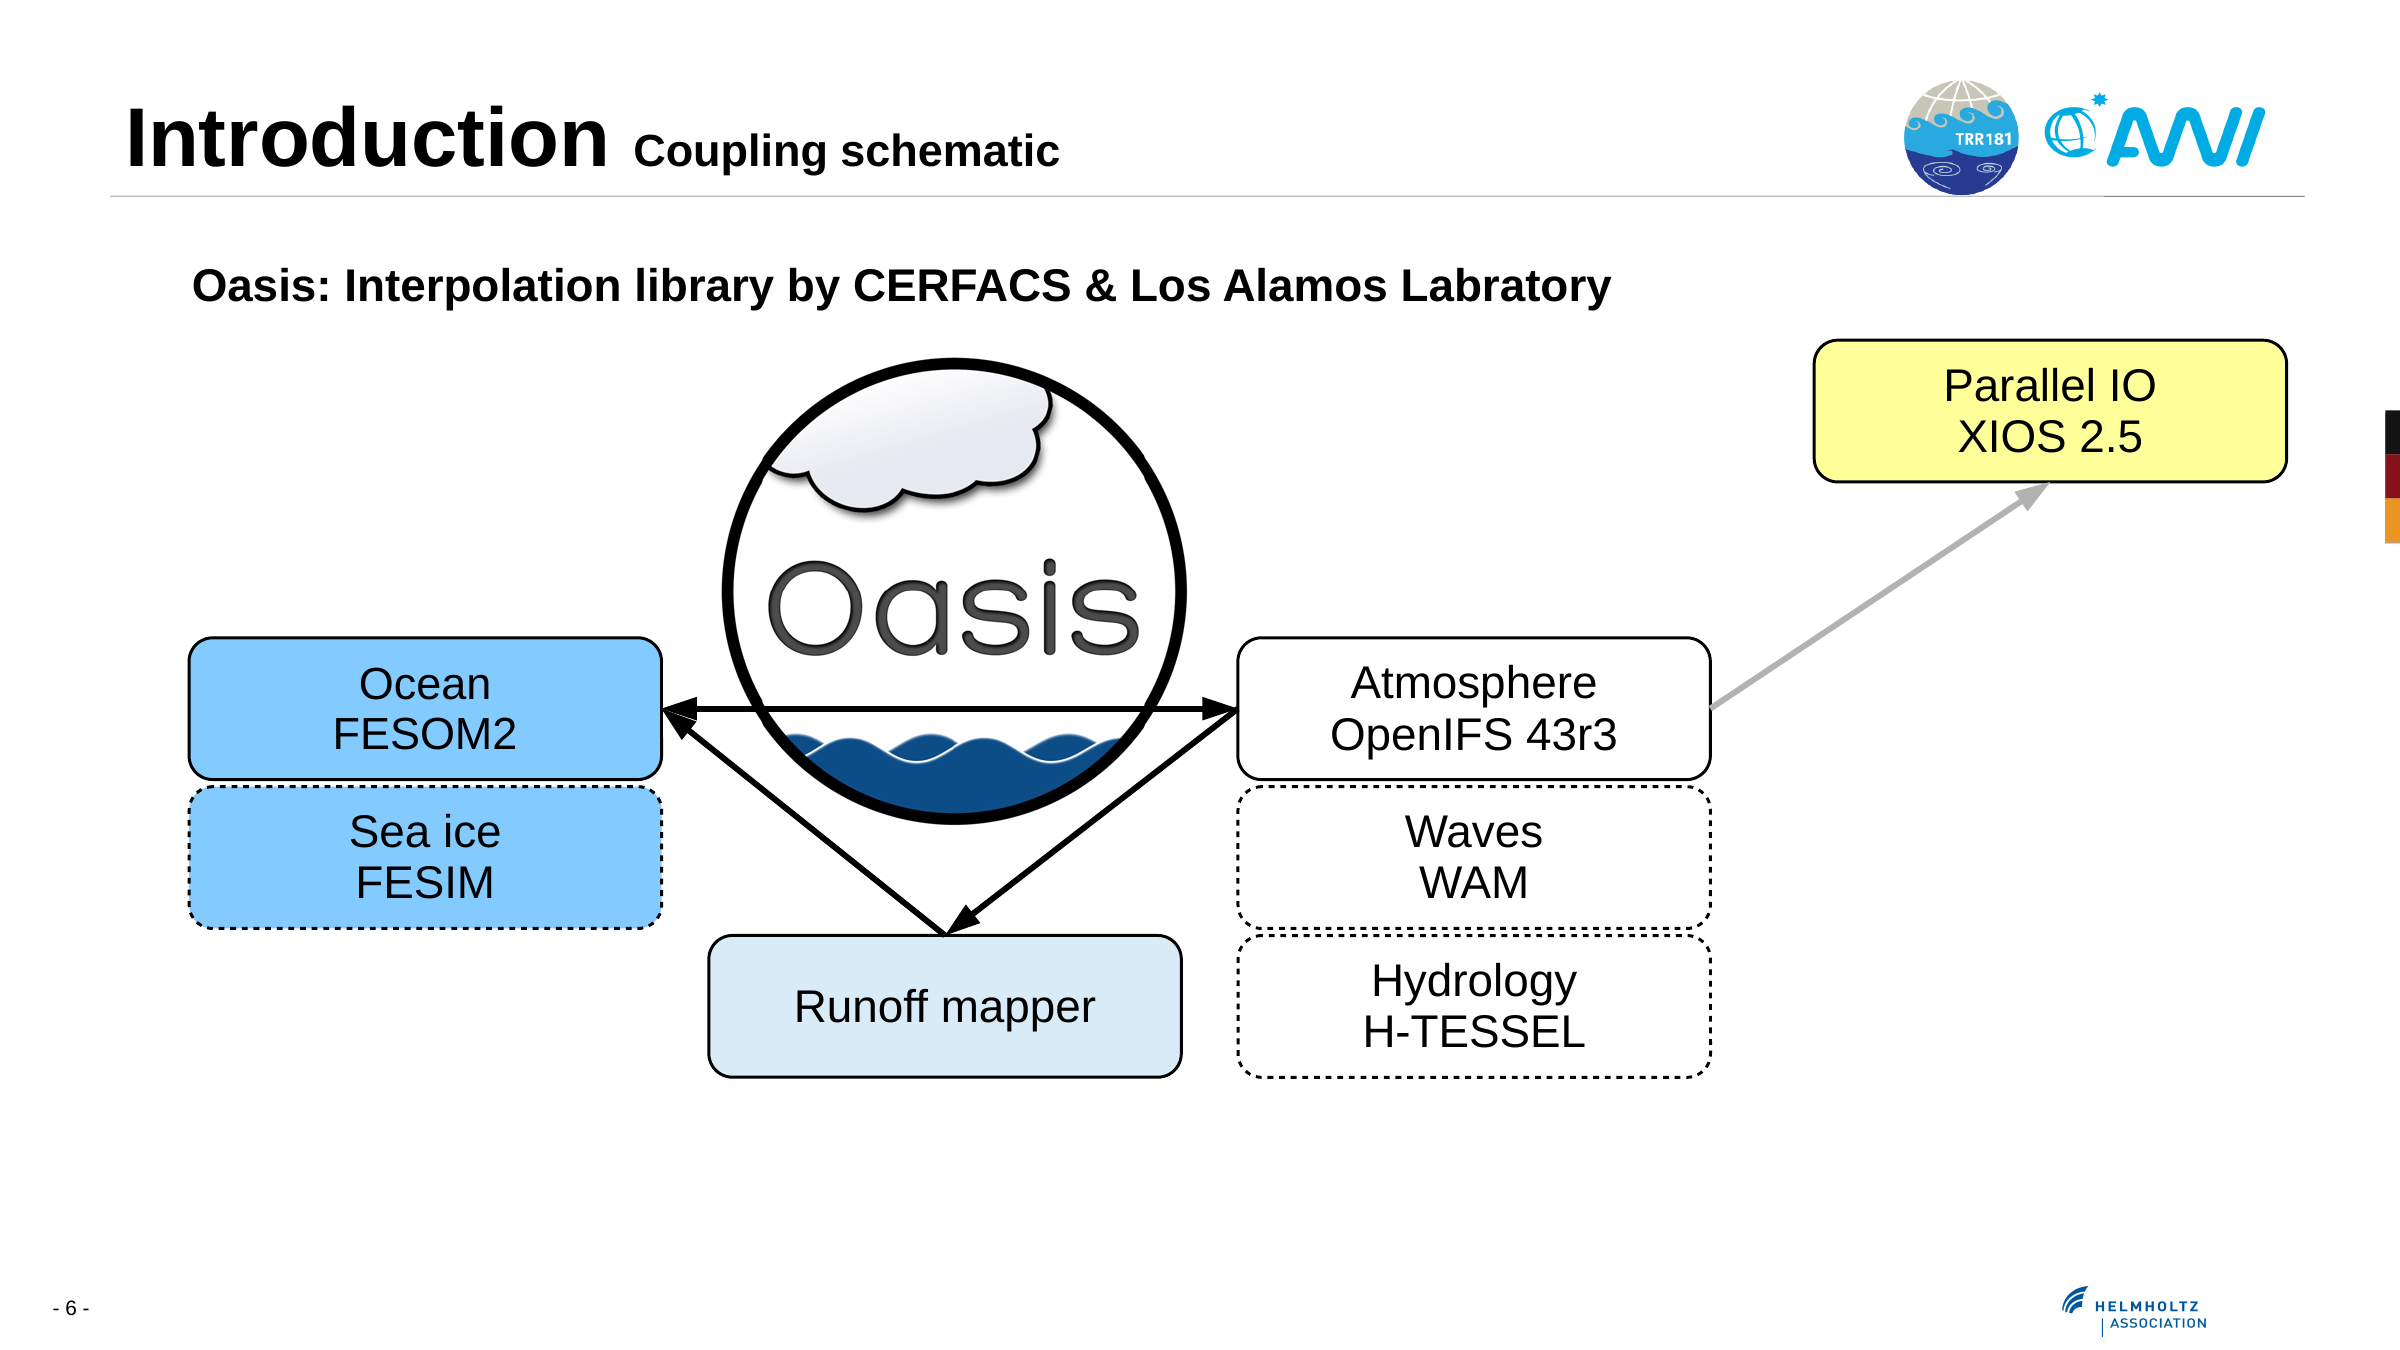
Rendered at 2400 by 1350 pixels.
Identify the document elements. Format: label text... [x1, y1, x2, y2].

text_box Oasis: Interpolation library by CERFACS & Los Alamos Labratory [177, 252, 1737, 371]
picture [572, 712, 819, 840]
picture [2055, 1281, 2213, 1342]
picture [692, 712, 1224, 840]
text_box Waves WAM [1237, 786, 1711, 929]
text_box Sea ice FESIM [189, 786, 662, 929]
picture [1075, 714, 1336, 840]
text_box Runoff mapper [708, 935, 1182, 1078]
text_box Parallel IO XIOS 2.5 [1814, 340, 2287, 482]
text_box Atmosphere OpenIFS 43r3 [1237, 637, 1711, 780]
text_box Introduction Coupling schematic [110, 75, 2297, 195]
text_box Hydrology H-TESSEL [1238, 935, 1711, 1078]
picture [572, 371, 1336, 708]
text_box Ocean FESOM2 [189, 637, 662, 780]
